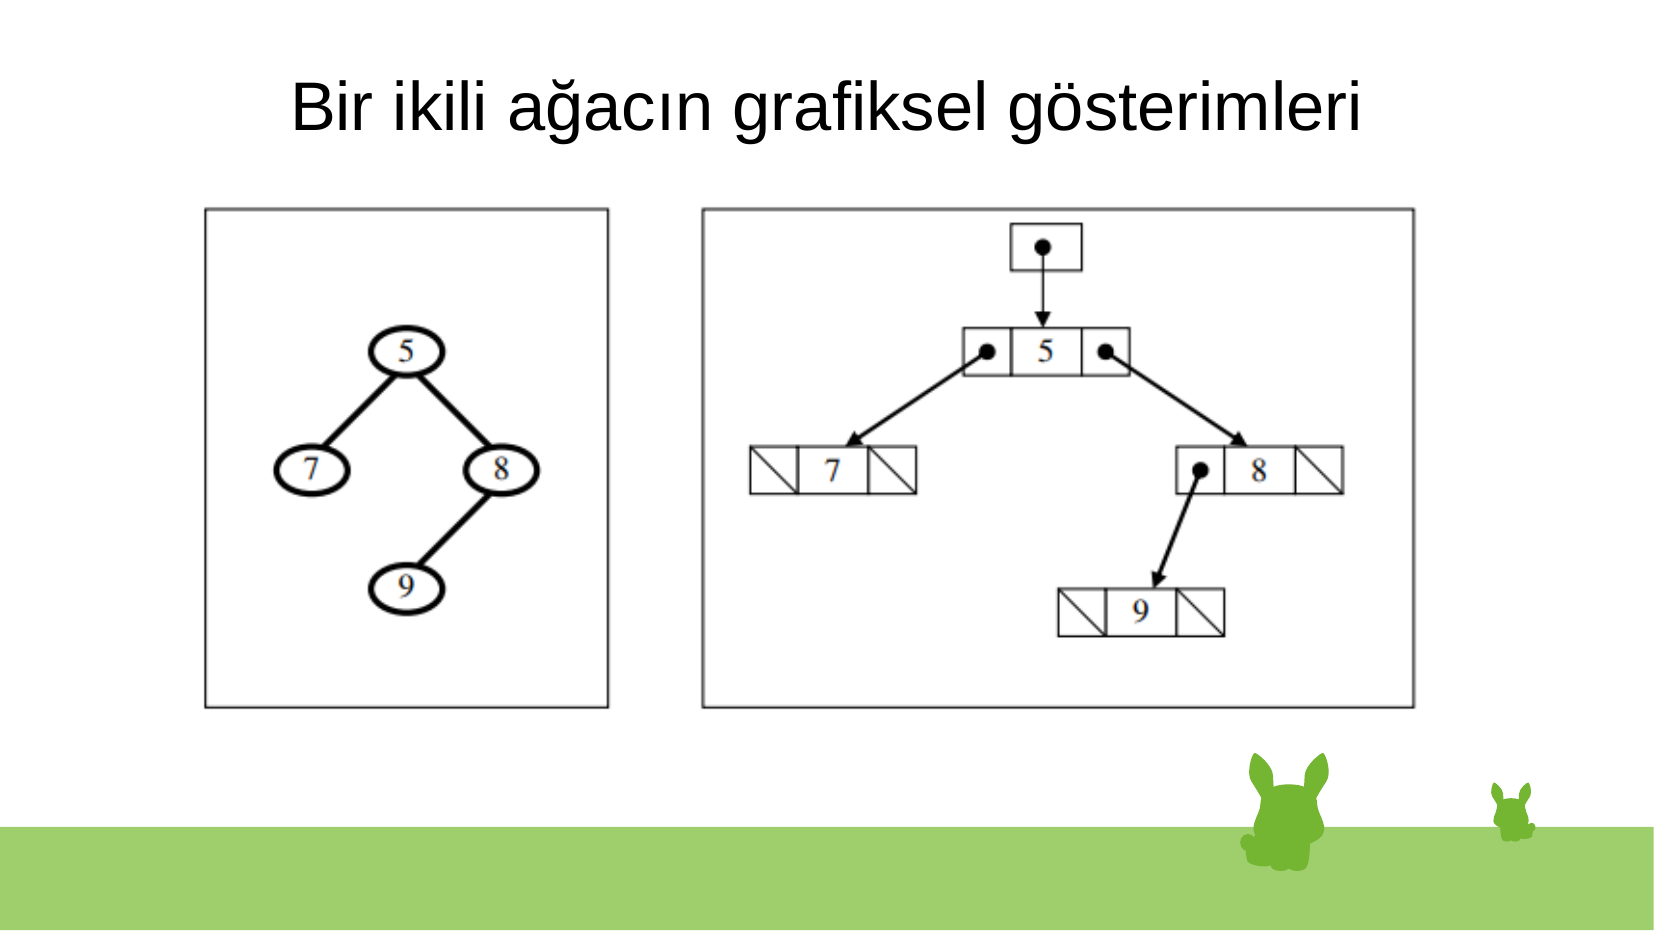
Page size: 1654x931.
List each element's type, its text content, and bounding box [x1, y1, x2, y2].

picture [199, 202, 1426, 713]
title ﻿Bir ikili ağacın grafiksel gösterimleri [88, 29, 1565, 178]
